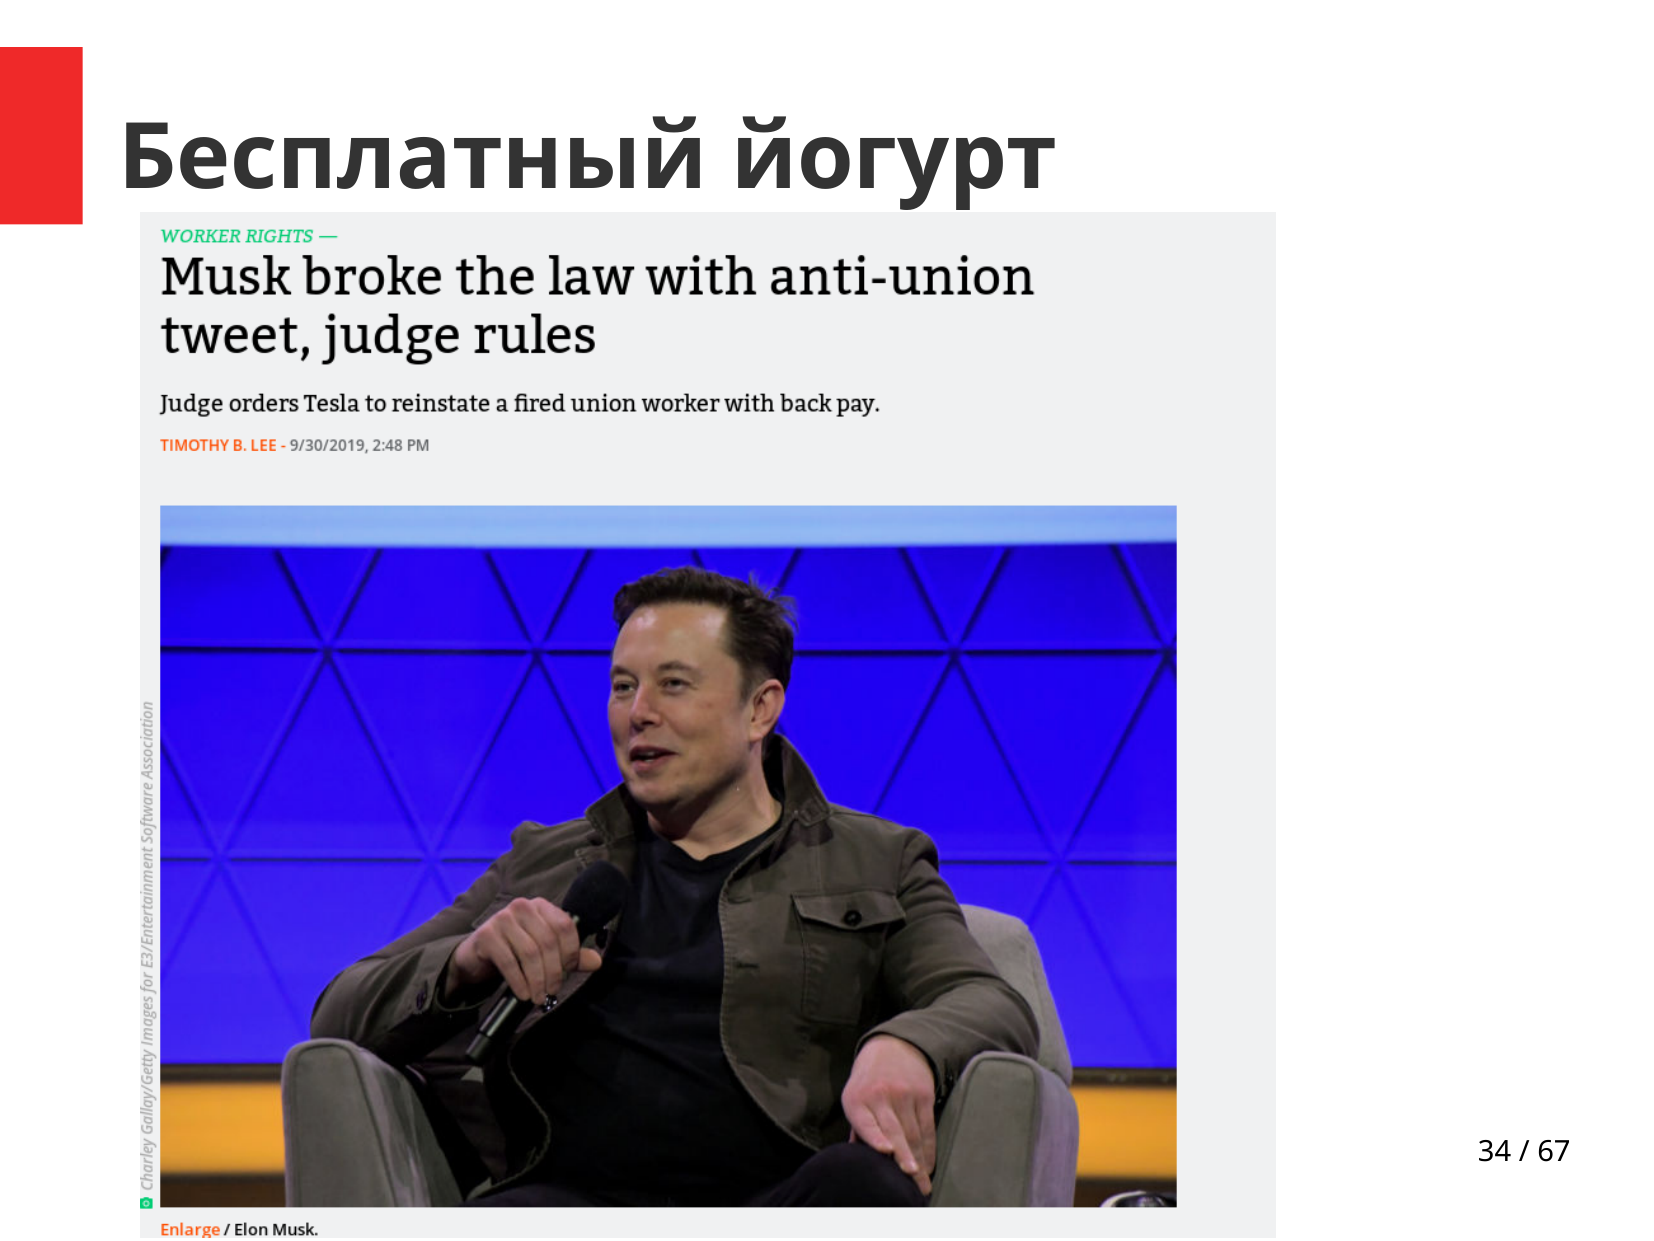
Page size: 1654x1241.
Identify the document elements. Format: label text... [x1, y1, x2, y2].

title Бесплатный йогурт [118, 49, 1571, 257]
picture [140, 212, 1288, 1238]
